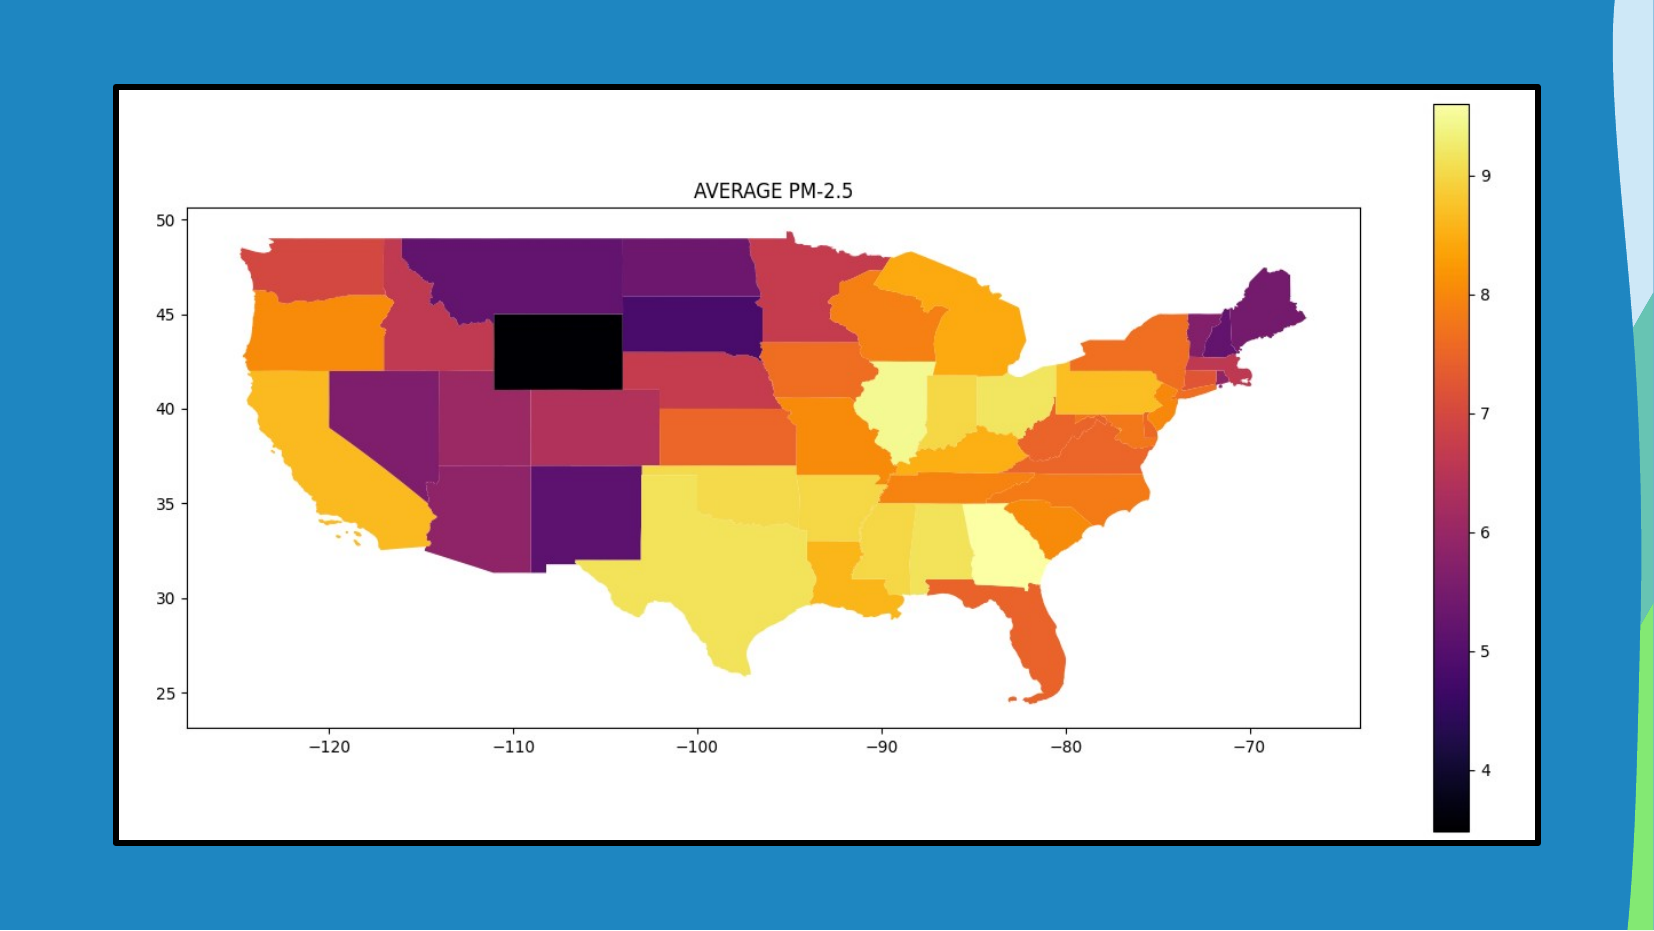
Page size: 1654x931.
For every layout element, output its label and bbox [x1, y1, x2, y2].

picture [118, 90, 1535, 841]
